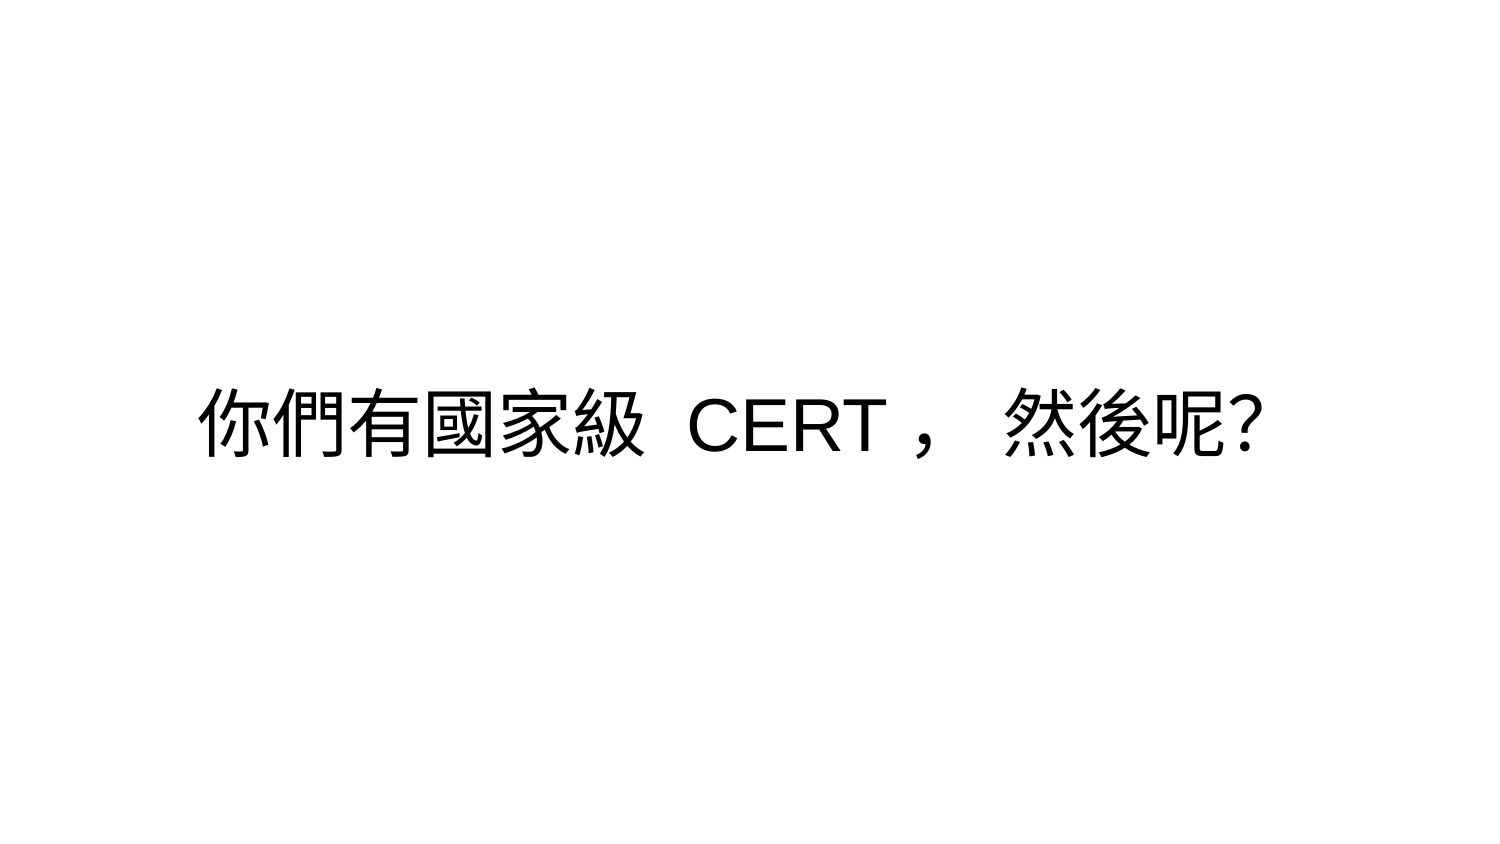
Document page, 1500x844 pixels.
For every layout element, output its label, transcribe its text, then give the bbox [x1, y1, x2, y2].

title 你們有國家級 CERT， 然後呢？ [51, 352, 1449, 491]
